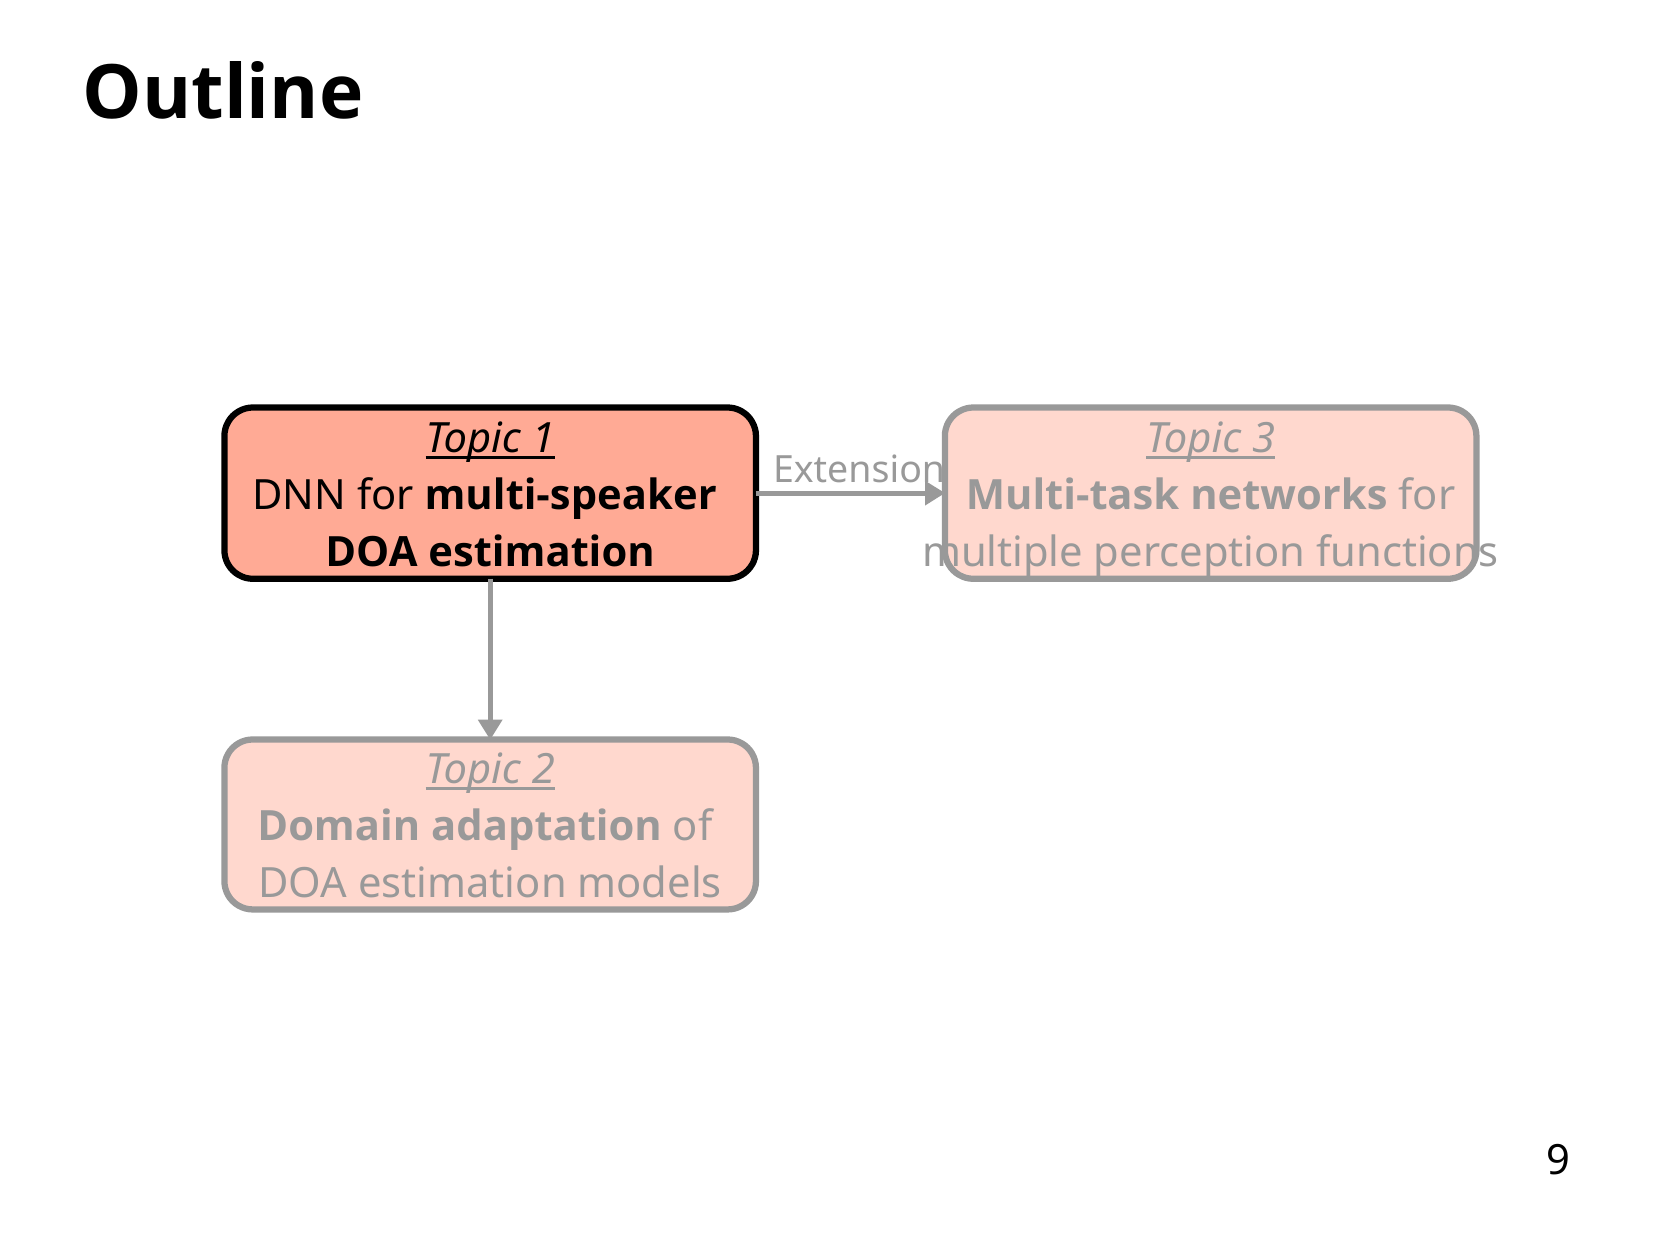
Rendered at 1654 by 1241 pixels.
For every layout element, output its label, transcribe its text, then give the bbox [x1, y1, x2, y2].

text_box Topic 2 Domain adaptation of DOA estimation models [224, 739, 756, 910]
title Outline [82, 42, 1571, 137]
text_box Topic 1 DNN for multi-speaker DOA estimation [224, 407, 756, 579]
text_box Topic 3 Multi-task networks for multiple perception functions [944, 407, 1477, 579]
